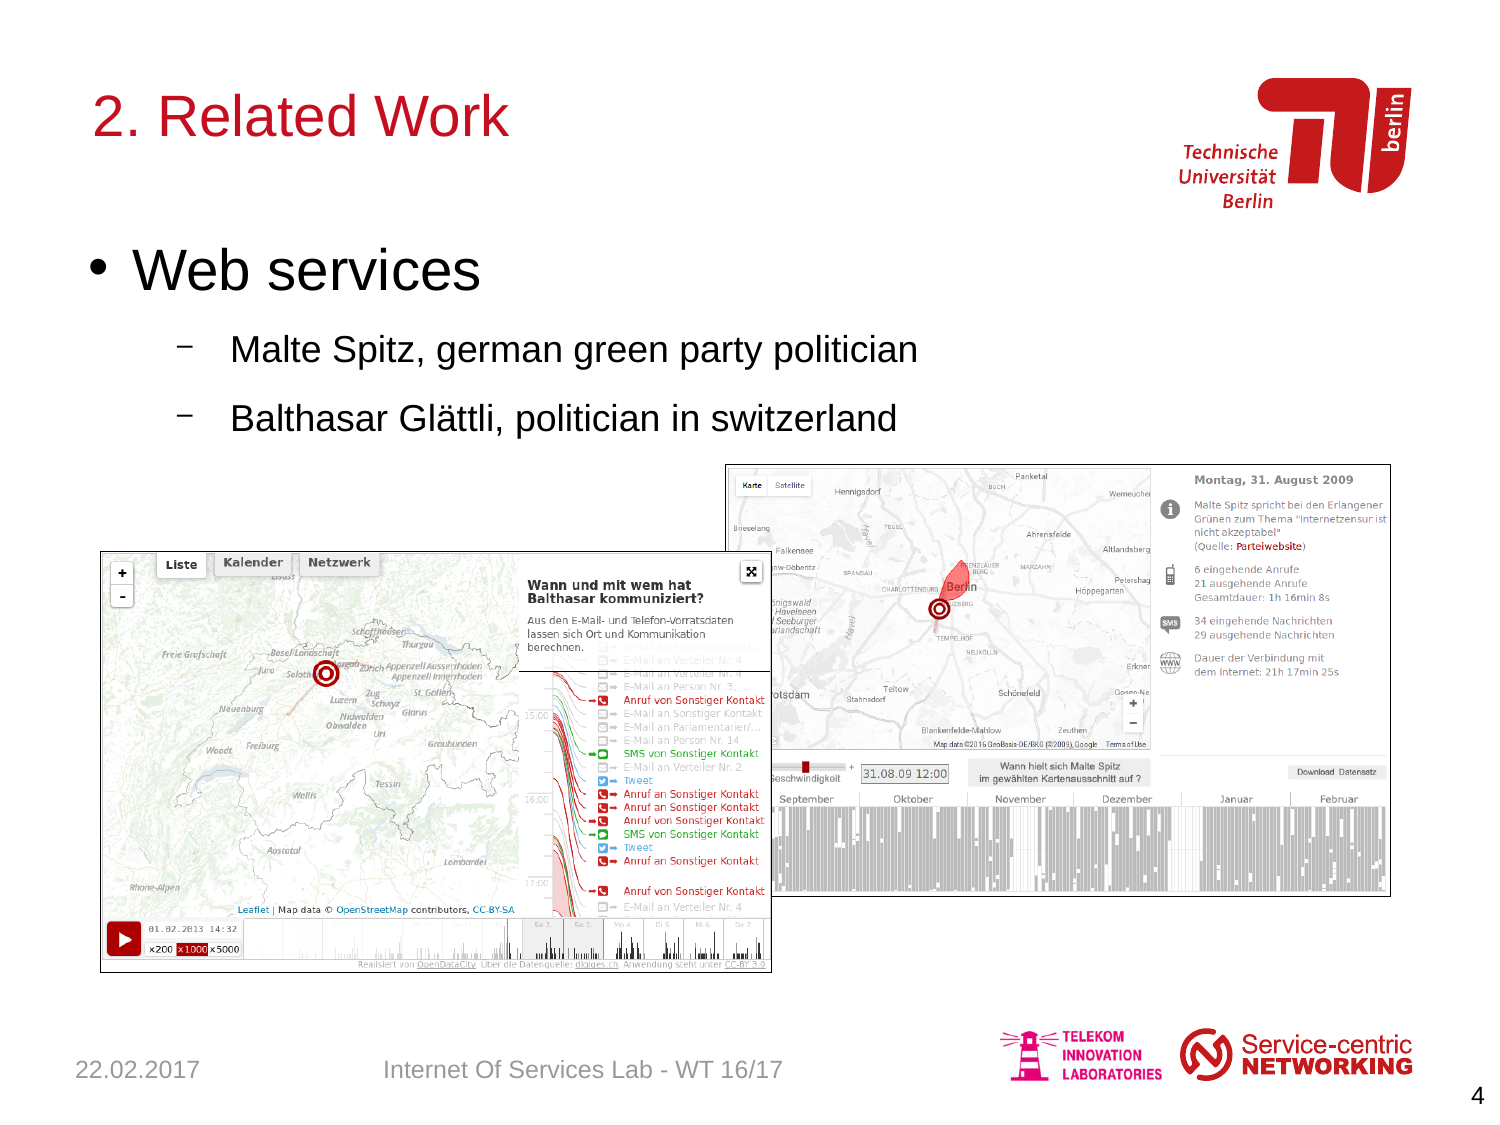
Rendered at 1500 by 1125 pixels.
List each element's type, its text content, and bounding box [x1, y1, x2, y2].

picture [100, 464, 1391, 973]
title 2. Related Work [88, 78, 1152, 212]
list Web services Malte Spitz, german green party politician Balthasar Glättli, politician in switzerland [88, 231, 1411, 901]
slide_number <number> [1412, 1065, 1500, 1125]
picture [1000, 1028, 1162, 1083]
